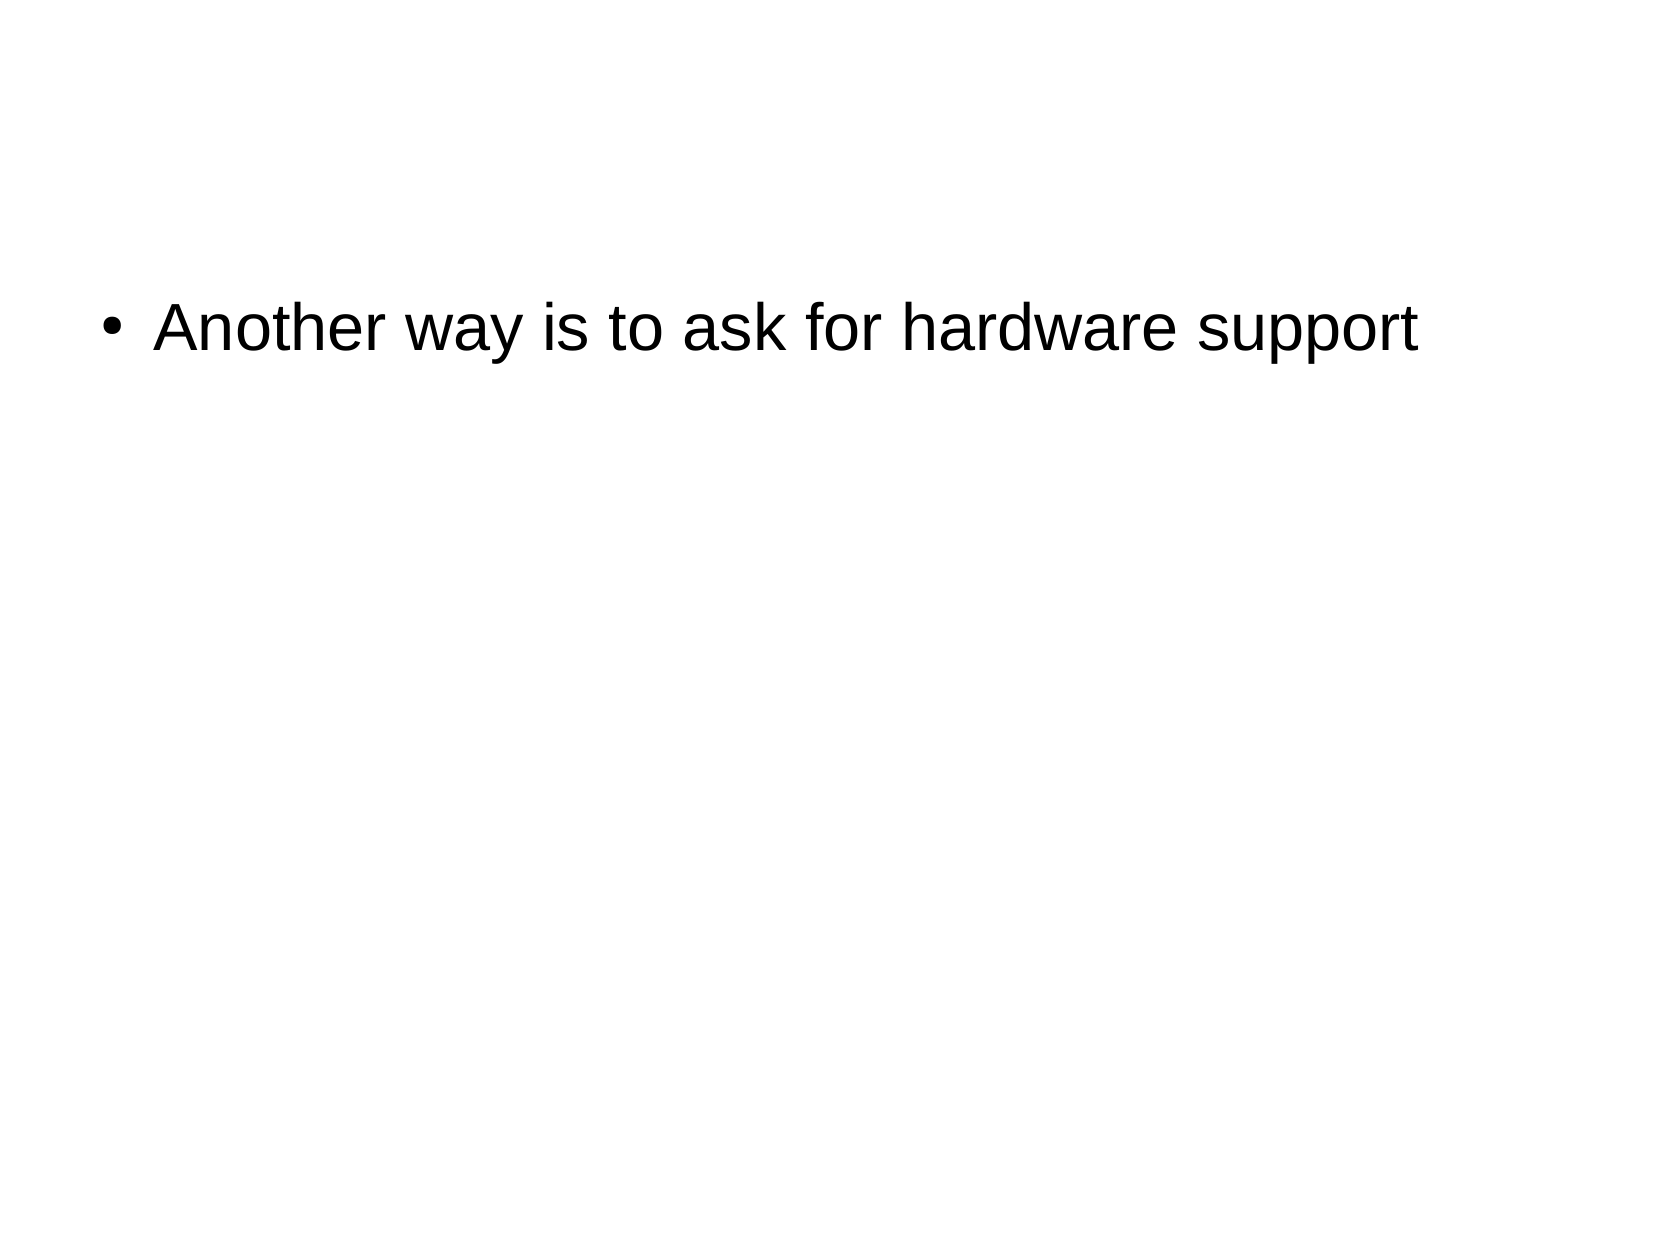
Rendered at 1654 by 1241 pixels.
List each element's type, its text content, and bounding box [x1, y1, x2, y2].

list Another way is to ask for hardware support [82, 290, 1571, 1010]
